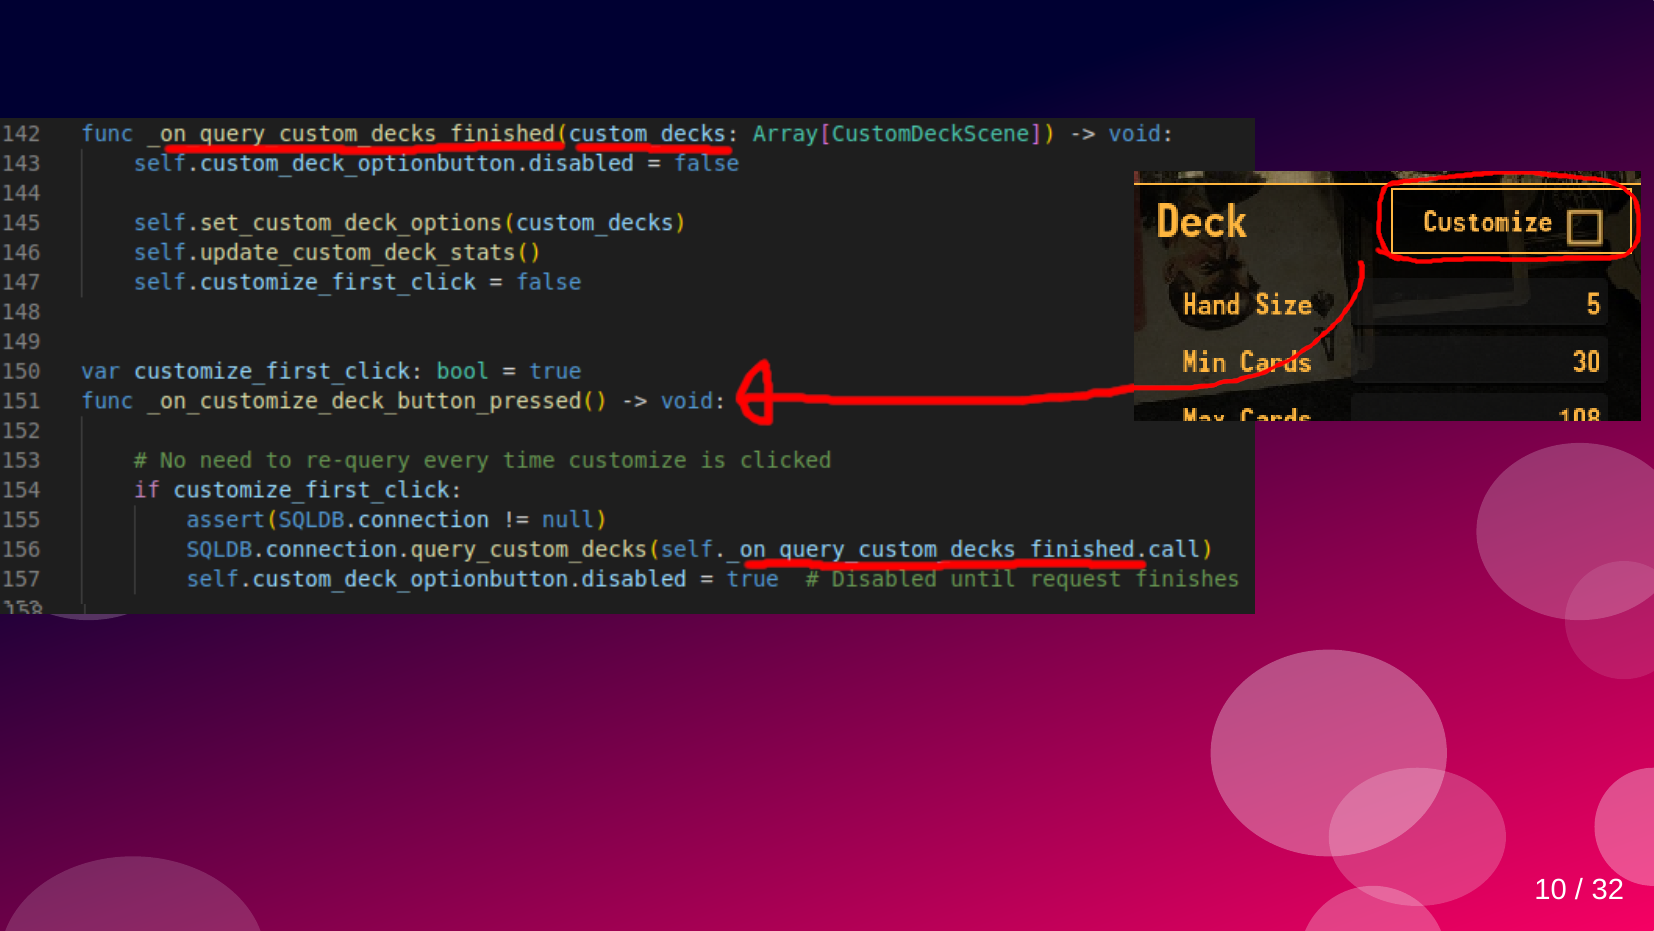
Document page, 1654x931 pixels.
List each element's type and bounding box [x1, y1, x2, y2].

picture [0, 118, 1641, 614]
